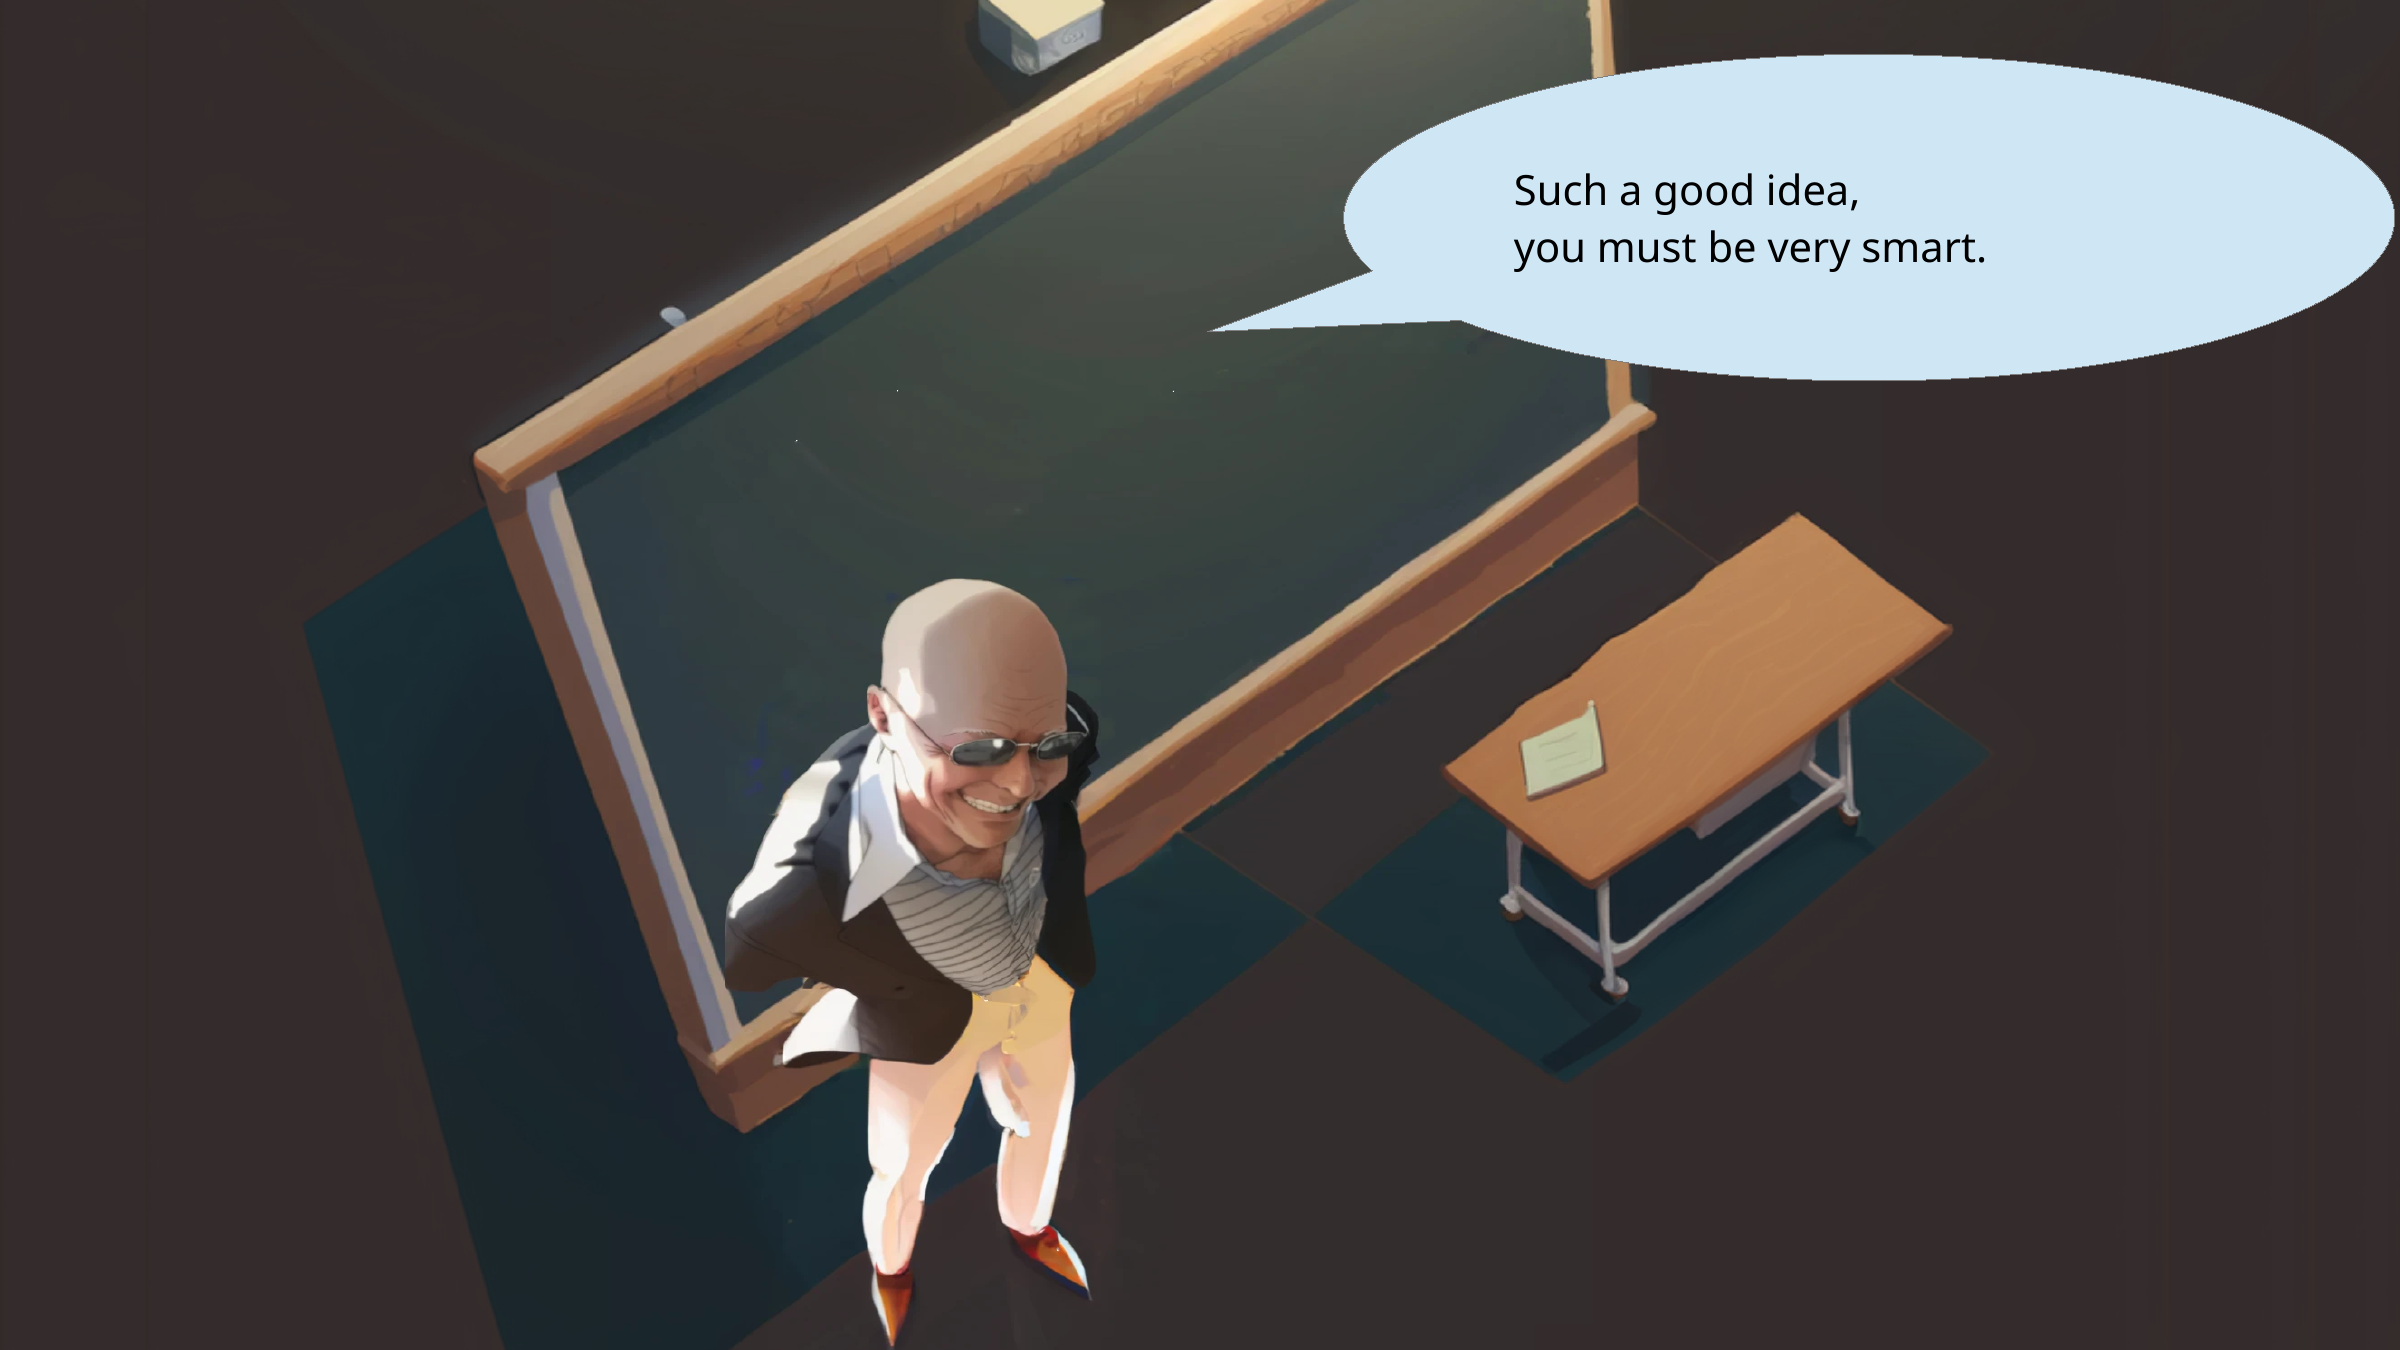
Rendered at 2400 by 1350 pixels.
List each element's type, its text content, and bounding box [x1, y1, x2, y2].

text_box Such a good idea, you must be very smart. [1207, 54, 2395, 381]
picture [0, 0, 2400, 1350]
